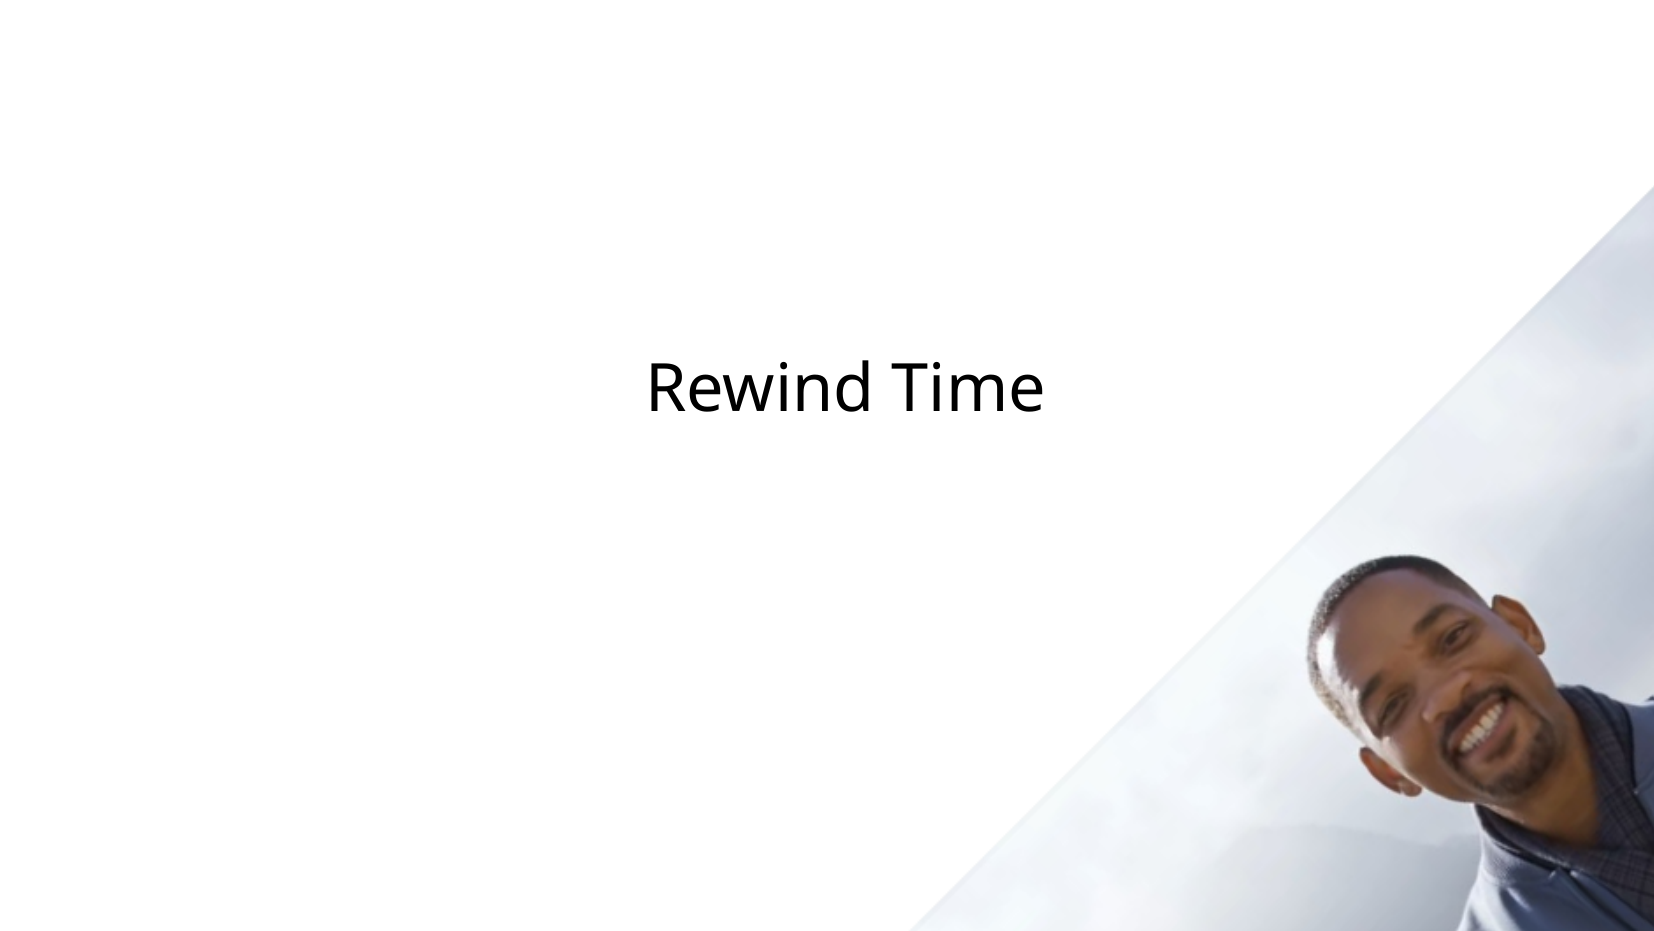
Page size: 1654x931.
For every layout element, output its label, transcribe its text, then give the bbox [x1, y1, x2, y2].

text_box Rewind Time [101, 24, 1590, 745]
picture [883, 160, 1654, 931]
